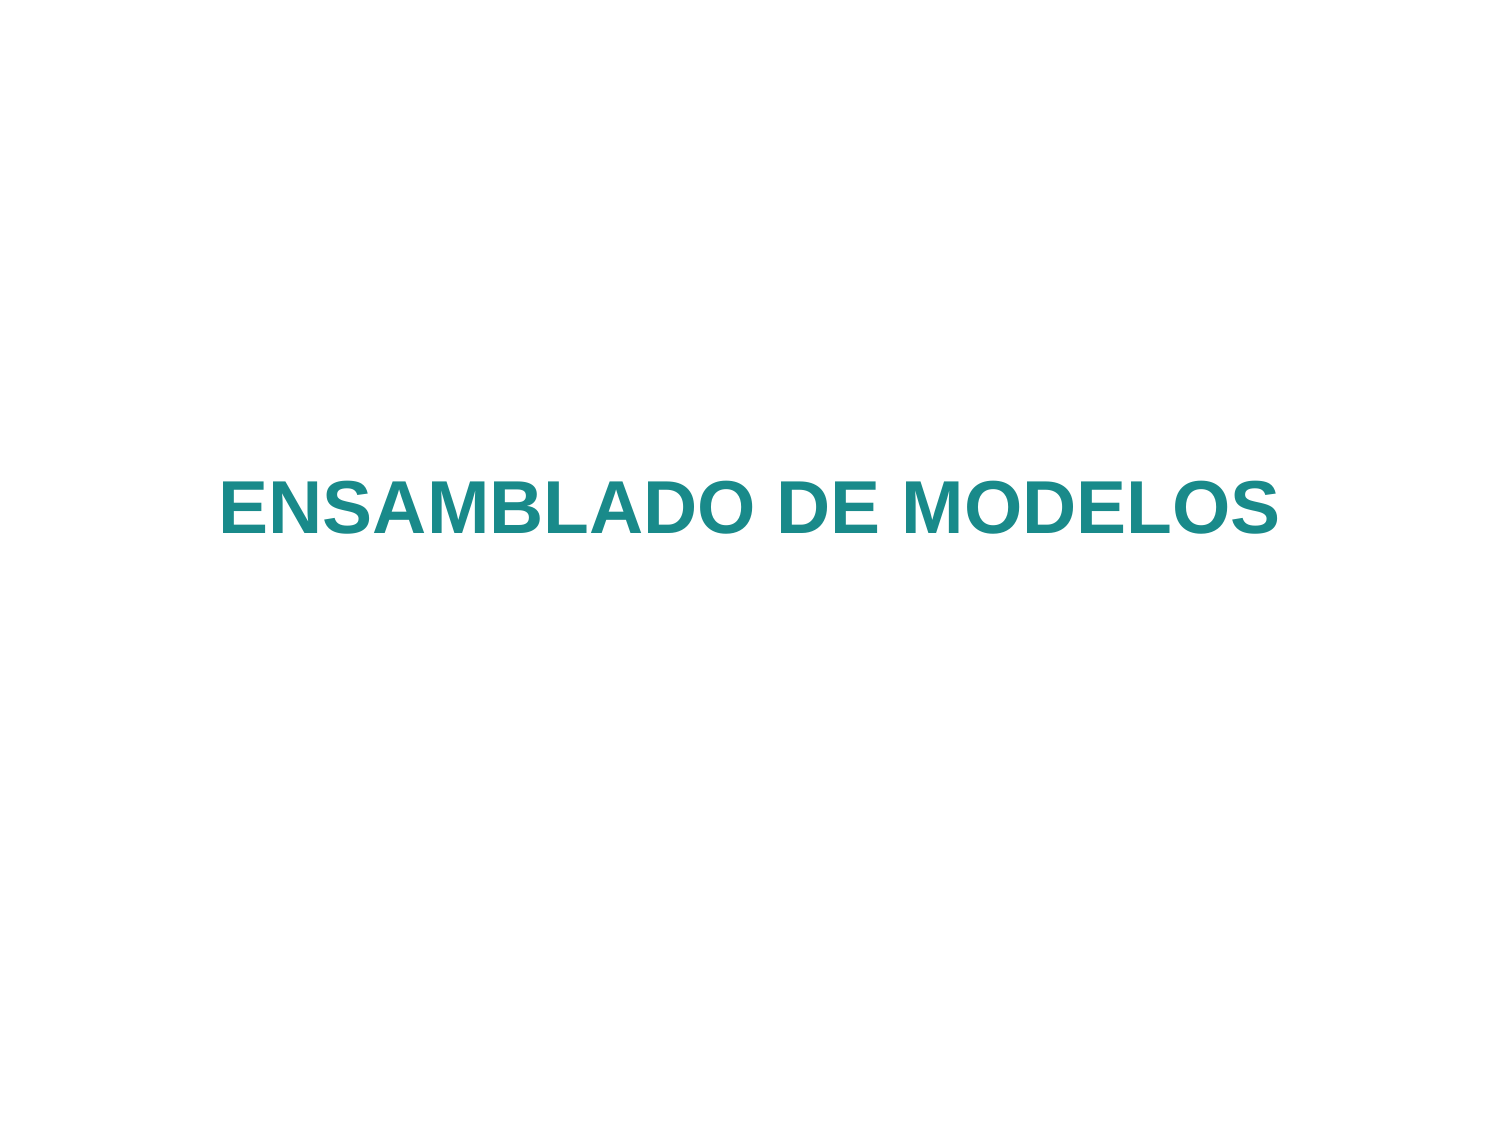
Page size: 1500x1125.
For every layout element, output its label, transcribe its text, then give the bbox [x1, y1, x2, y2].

title ENSAMBLADO DE MODELOS [112, 212, 1388, 802]
